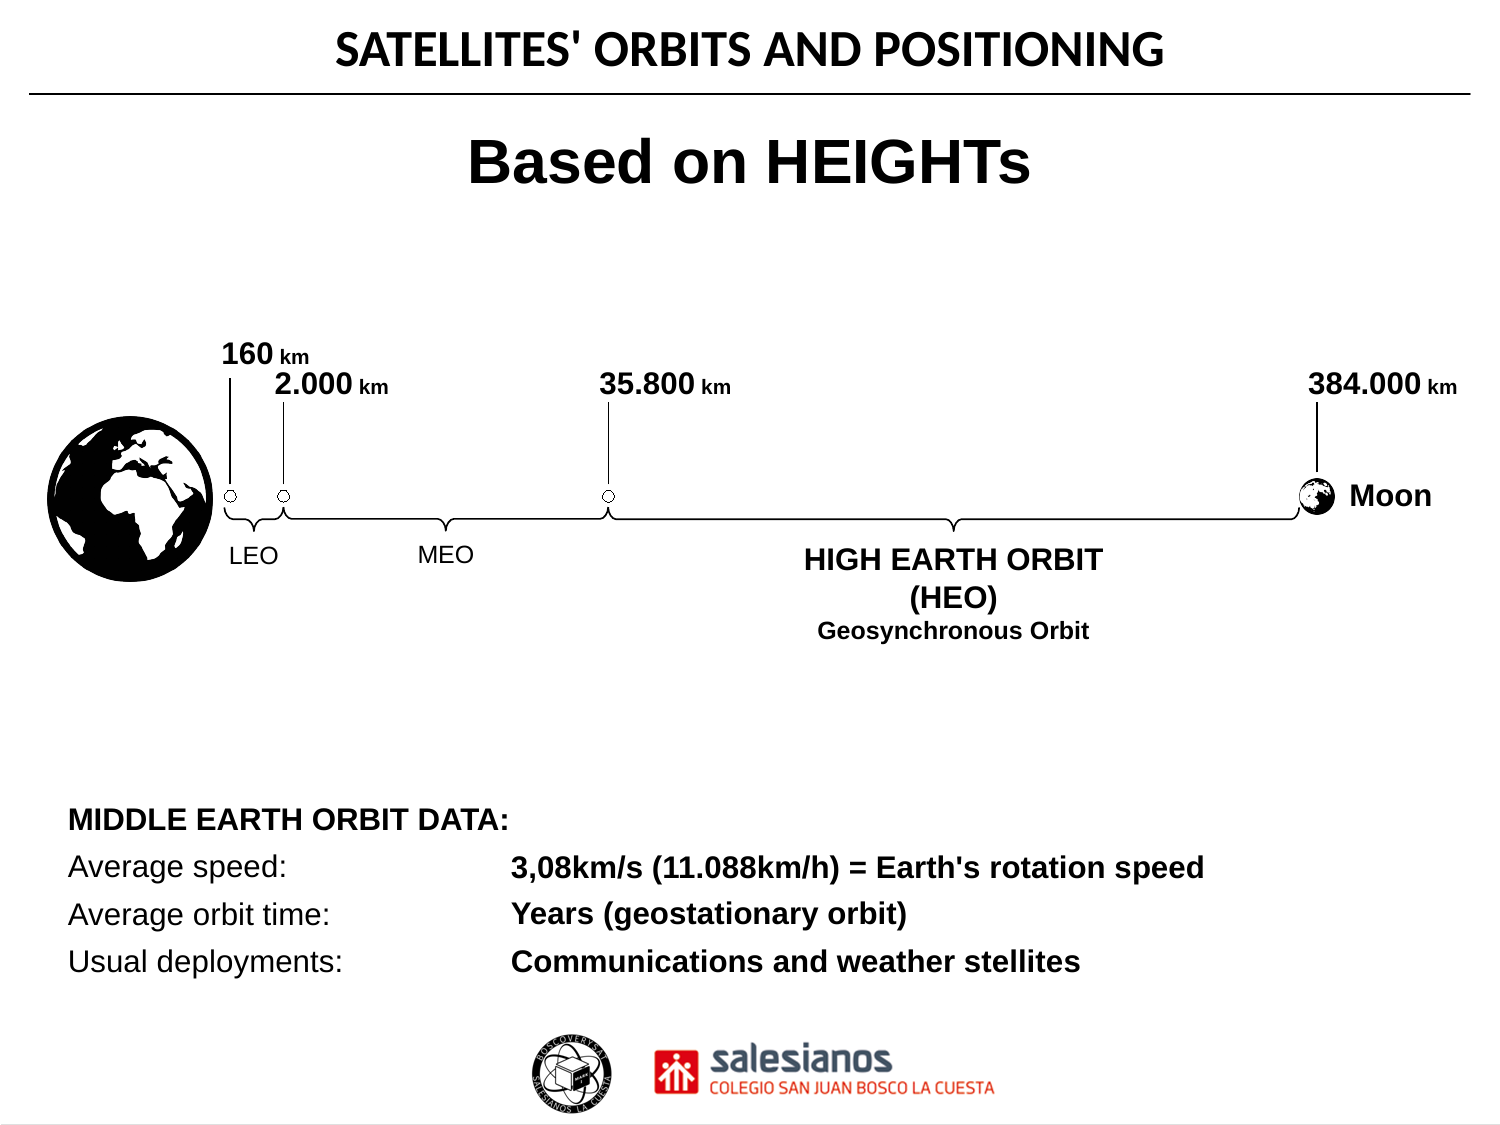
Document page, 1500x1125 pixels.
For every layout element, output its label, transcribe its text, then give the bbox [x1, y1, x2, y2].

text_box Based on HEIGHTs [35, 113, 1465, 204]
text_box Average orbit time: [53, 886, 485, 939]
text_box 3,08km/s (11.088km/h) = Earth's rotation speed [496, 839, 1241, 893]
text_box Average speed: [53, 839, 485, 886]
text_box SATELLITES' ORBITS AND POSITIONING [23, 7, 1477, 85]
text_box MEO [401, 531, 491, 577]
text_box Communications and weather stellites [496, 933, 1430, 986]
text_box MIDDLE EARTH ORBIT DATA: [53, 791, 1441, 845]
text_box [602, 490, 615, 503]
text_box 160 km [206, 326, 396, 379]
text_box Usual deployments: [53, 939, 485, 986]
text_box Years (geostationary orbit) [496, 886, 1312, 933]
picture [0, 0, 1500, 1125]
text_box [224, 490, 237, 503]
text_box 35.800 km [584, 355, 774, 408]
text_box 2.000 km [259, 355, 449, 408]
text_box 384.000 km [1293, 355, 1483, 408]
text_box HIGH EARTH ORBIT (HEO) Geosynchronous Orbit [779, 532, 1128, 652]
text_box LEO [212, 532, 296, 577]
text_box [277, 490, 290, 503]
text_box Moon [1328, 467, 1453, 521]
